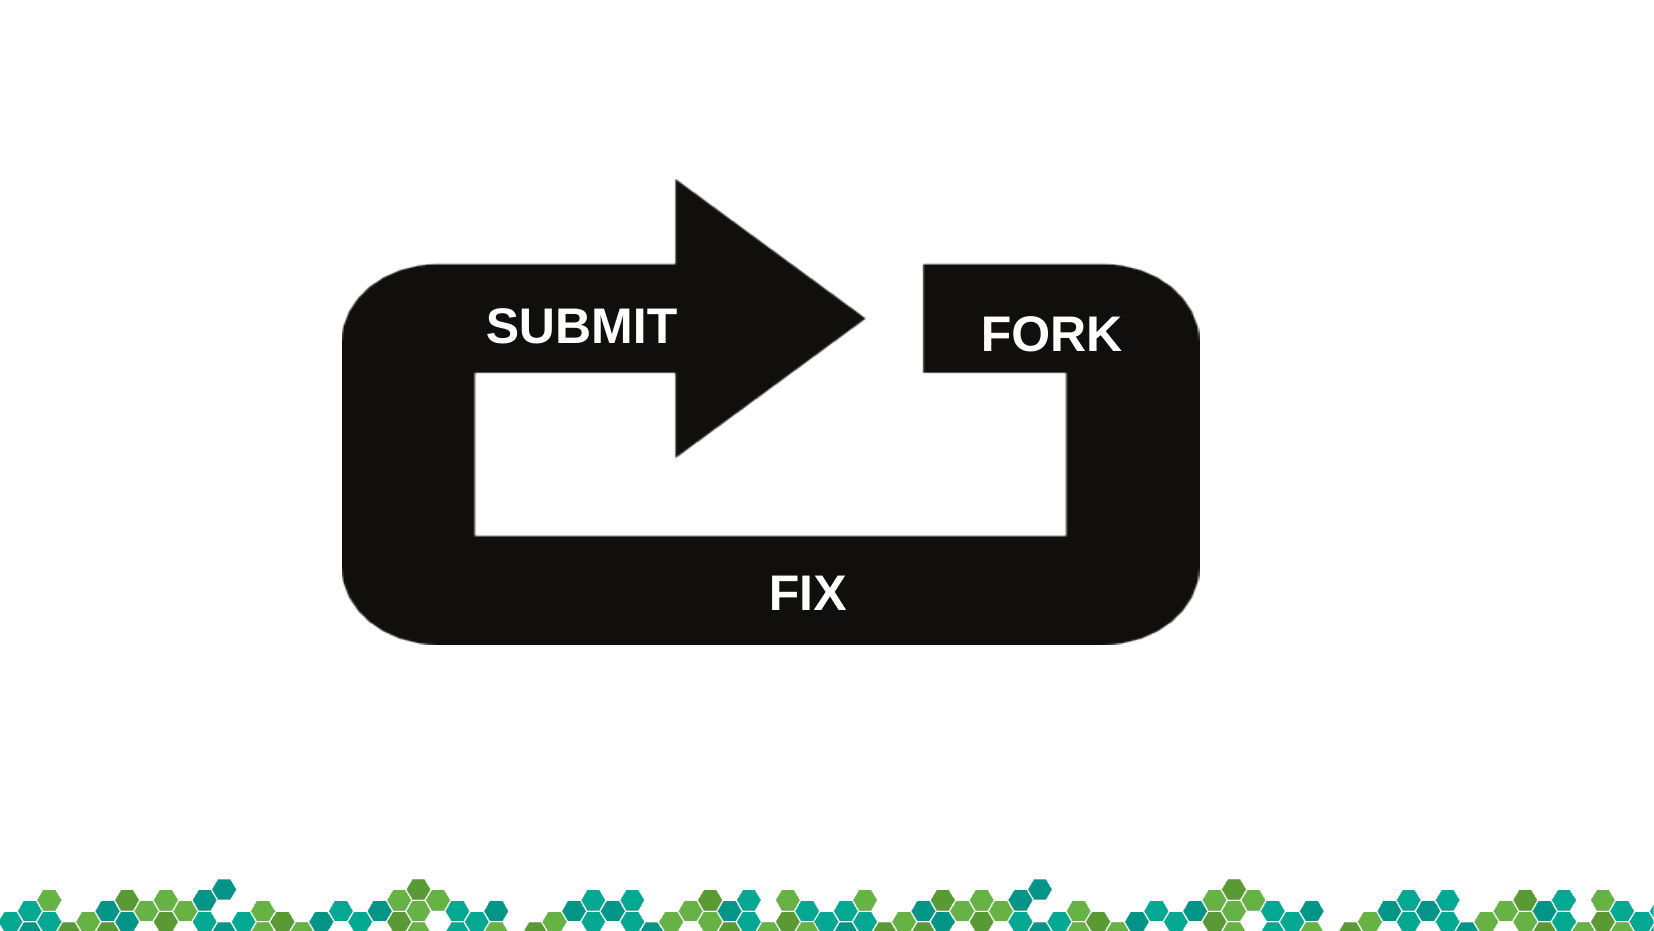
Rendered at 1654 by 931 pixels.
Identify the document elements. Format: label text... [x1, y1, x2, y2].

text_box FIX [726, 554, 892, 626]
picture [342, 179, 1200, 645]
picture [0, 871, 1654, 931]
text_box FORK [966, 295, 1167, 375]
text_box SUBMIT [471, 288, 740, 360]
